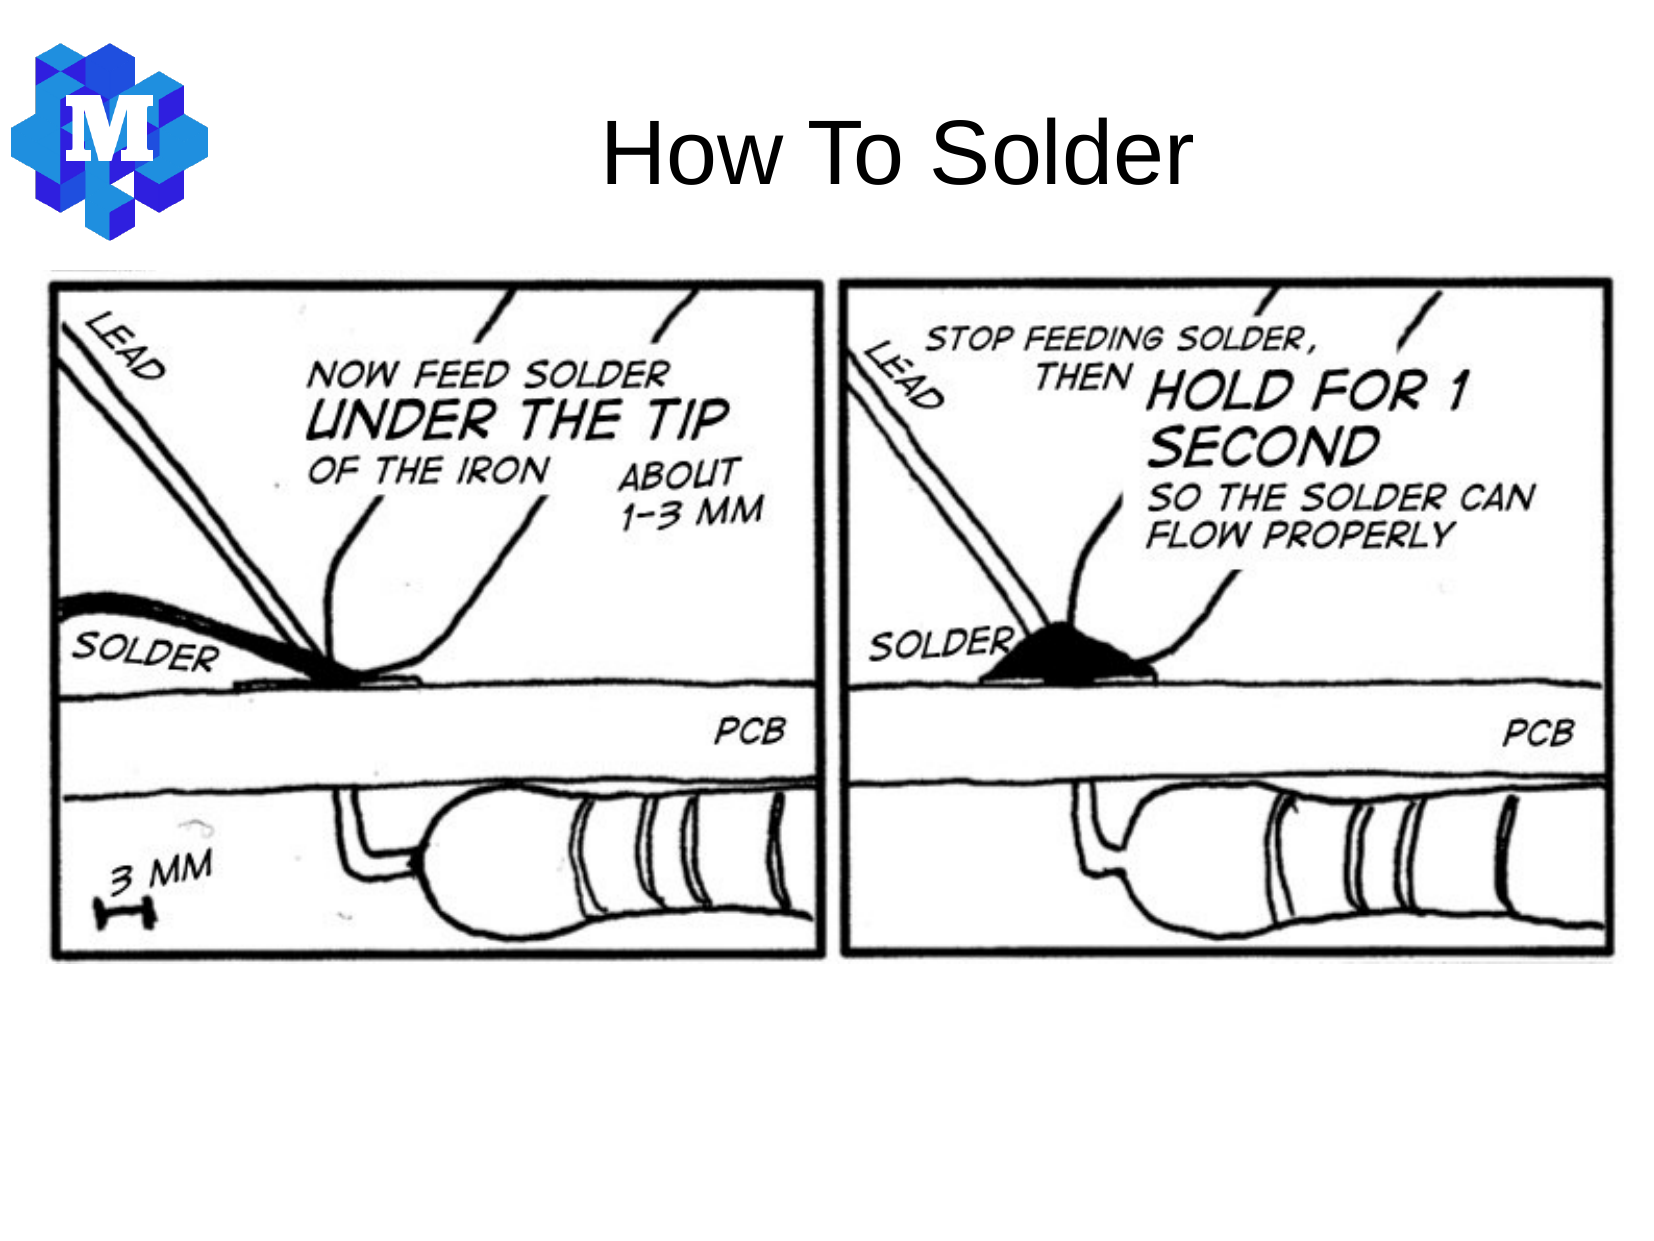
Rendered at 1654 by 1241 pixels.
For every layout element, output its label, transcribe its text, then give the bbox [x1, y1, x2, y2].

picture [11, 15, 208, 241]
title How To Solder [225, 49, 1571, 257]
picture [40, 270, 1624, 964]
